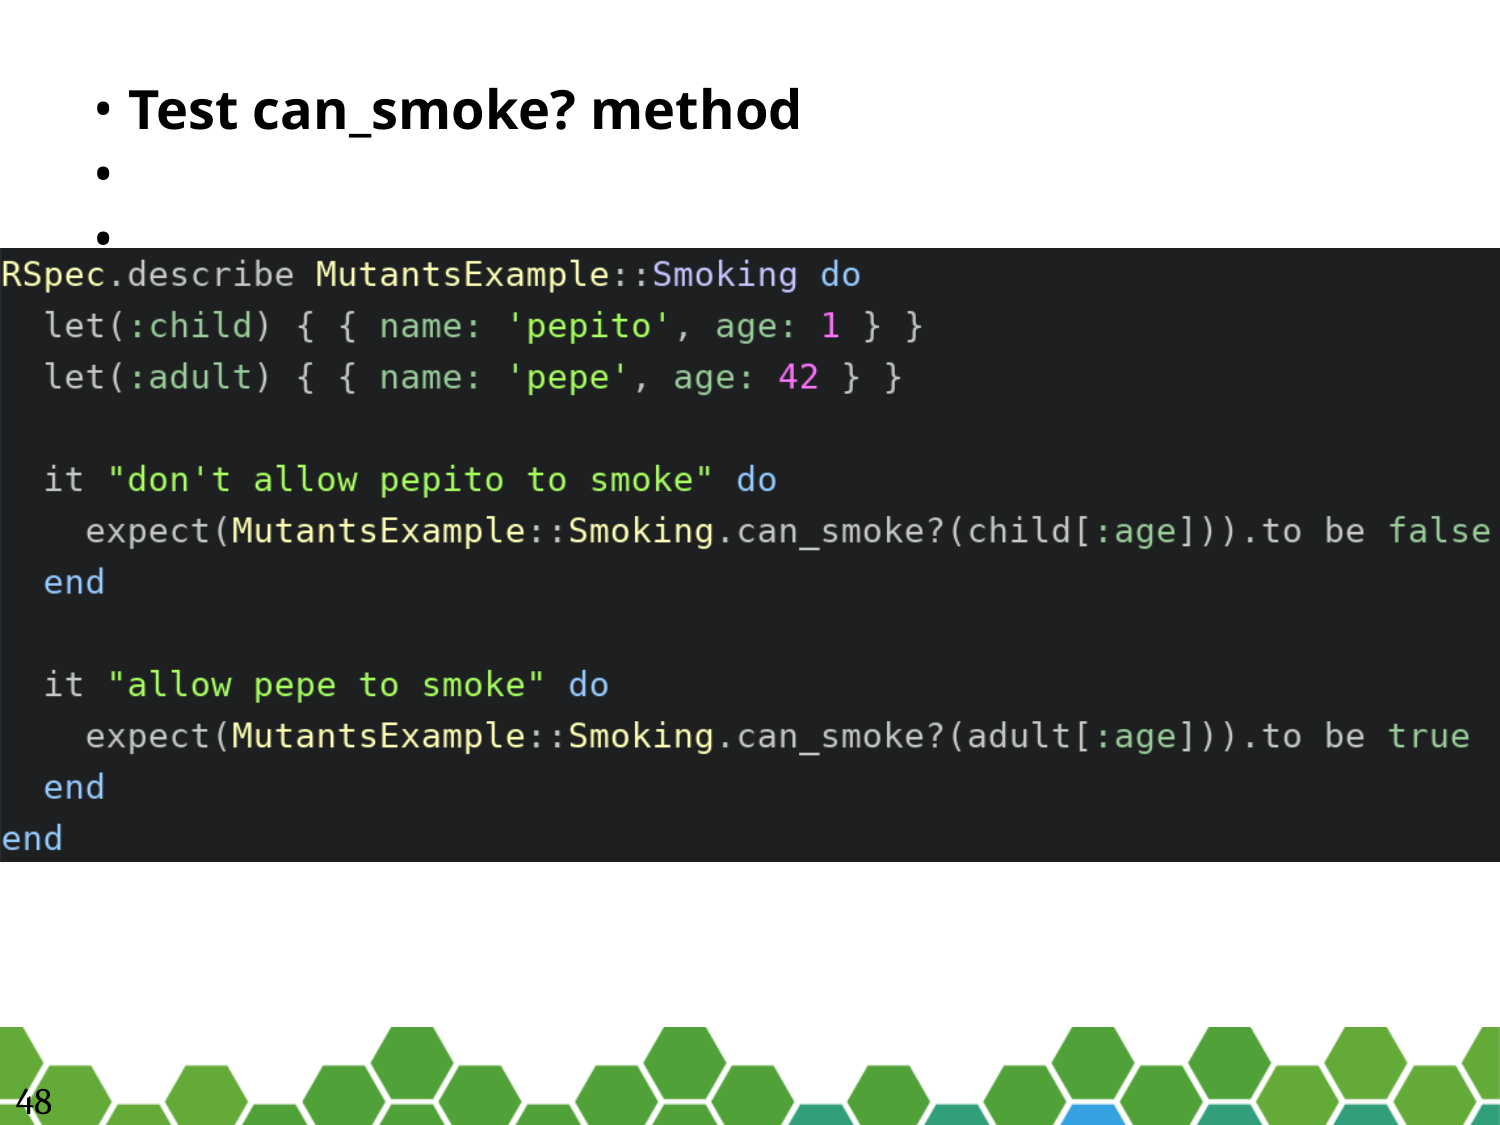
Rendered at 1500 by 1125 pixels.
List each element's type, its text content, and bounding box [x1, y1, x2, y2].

text_box Test can_smoke? method [93, 75, 1467, 248]
picture [0, 248, 1500, 862]
picture [0, 1027, 1500, 1125]
